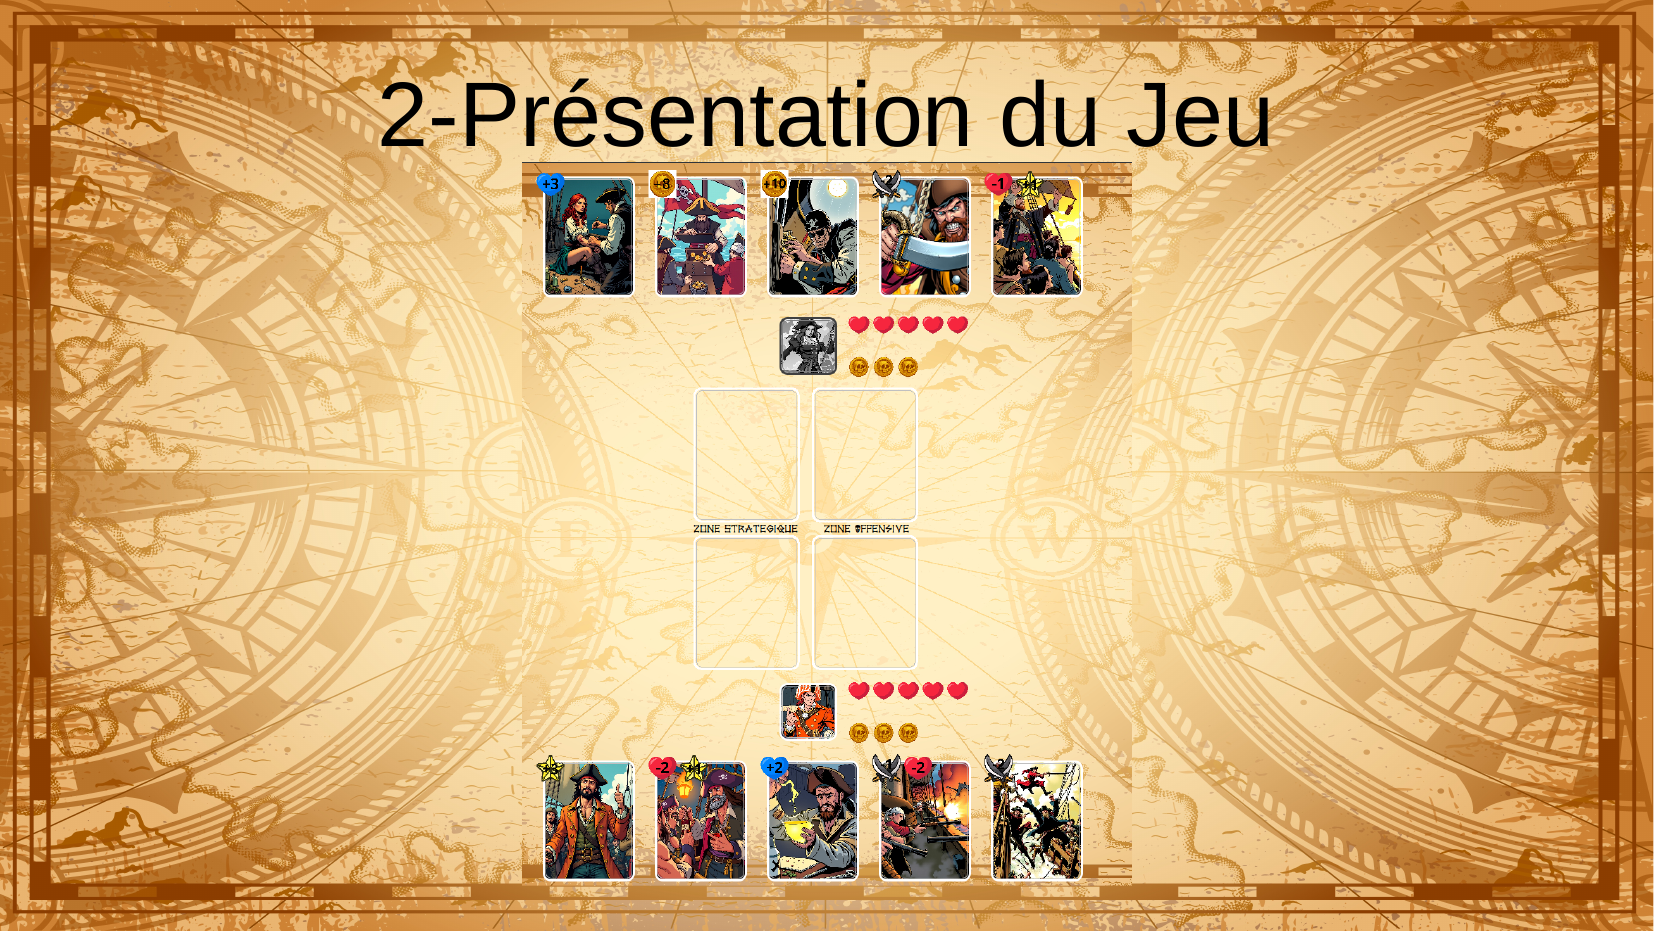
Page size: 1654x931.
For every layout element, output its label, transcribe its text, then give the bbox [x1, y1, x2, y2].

title 2-Présentation du Jeu [82, 37, 1571, 193]
picture [0, 0, 1654, 931]
